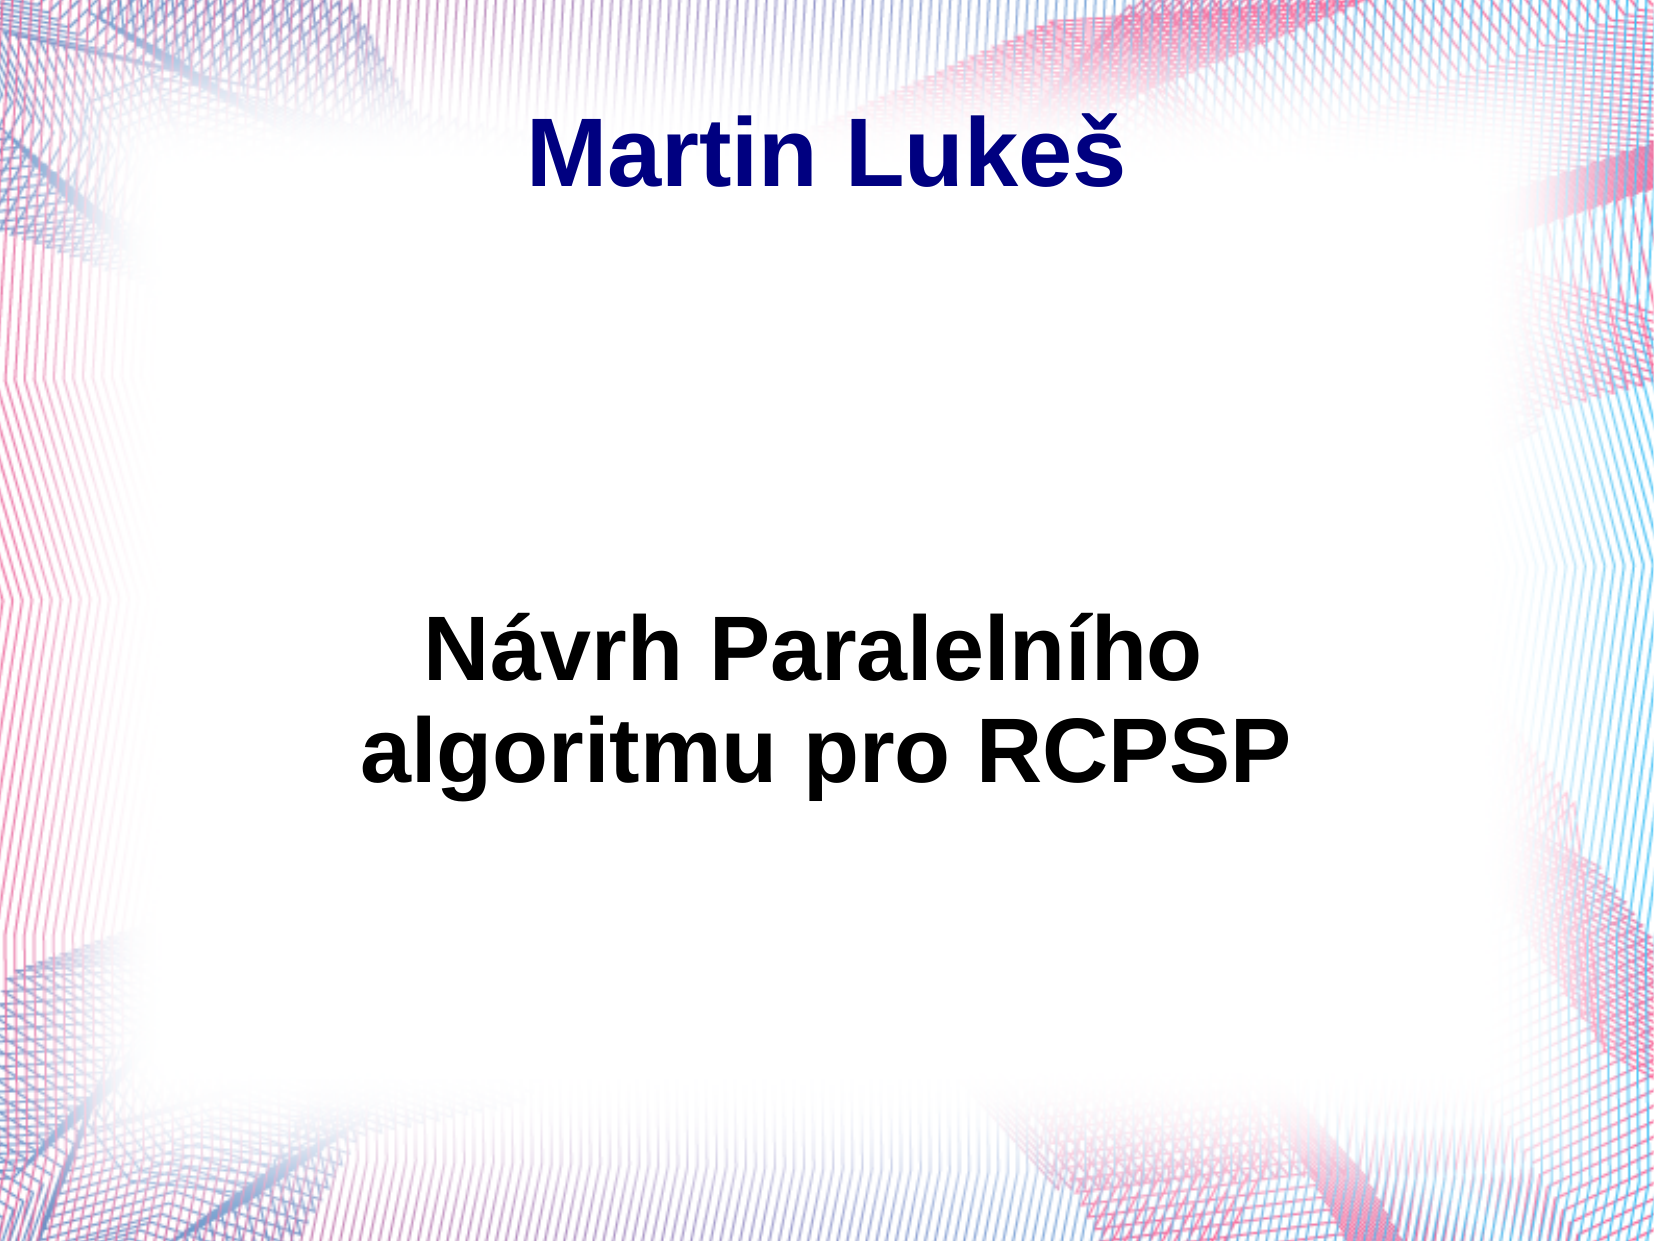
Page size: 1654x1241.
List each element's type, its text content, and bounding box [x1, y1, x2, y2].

subtitle Návrh Paralelního algoritmu pro RCPSP [82, 290, 1571, 1109]
title Martin Lukeš [82, 49, 1571, 257]
picture [0, 0, 1654, 1241]
